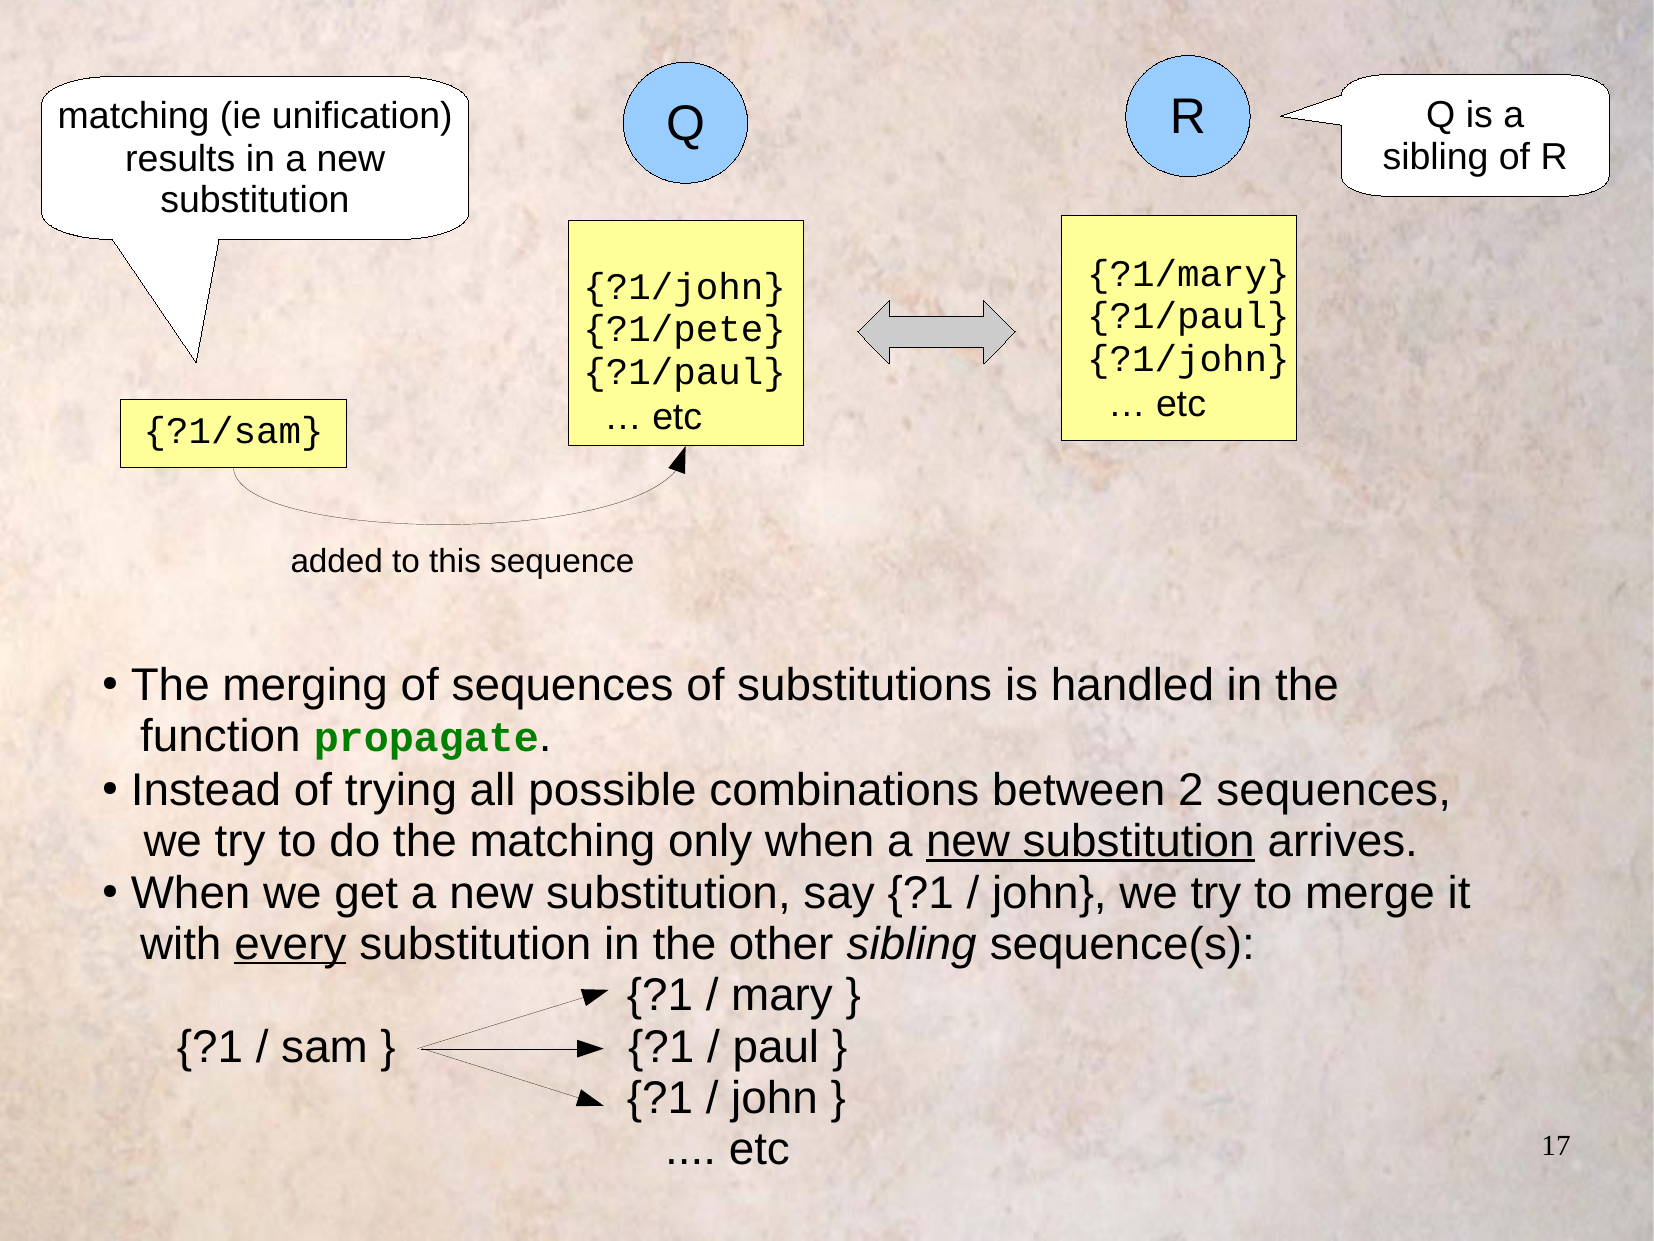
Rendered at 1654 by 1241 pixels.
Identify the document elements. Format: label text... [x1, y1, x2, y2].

text_box {?1/john} {?1/pete} {?1/paul} … etc [568, 260, 802, 437]
text_box R [1125, 55, 1251, 177]
text_box [1061, 215, 1297, 441]
text_box {?1/sam} [120, 399, 347, 468]
picture [0, 0, 1654, 1241]
text_box [568, 220, 804, 446]
text_box [857, 300, 1016, 364]
text_box {?1/mary} {?1/paul} {?1/john} … etc [1072, 247, 1306, 424]
text_box The merging of sequences of substitutions is handled in the function propagate. Instead of trying all possible combinations between 2 sequences, we try to do the matching only when a new substitution arrives. When we get a new substitution, say {?1 / john}, we try to merge it with every substitution in the other sibling sequence(s): {?1 / mary } {?1 / sam } {?1 / paul } {?1 / john } .... etc [87, 651, 1561, 1186]
text_box added to this sequence [275, 535, 670, 588]
text_box Q [623, 62, 748, 184]
text_box matching (ie unification) results in a new substitution [41, 76, 469, 363]
text_box Q is a sibling of R [1280, 74, 1610, 197]
